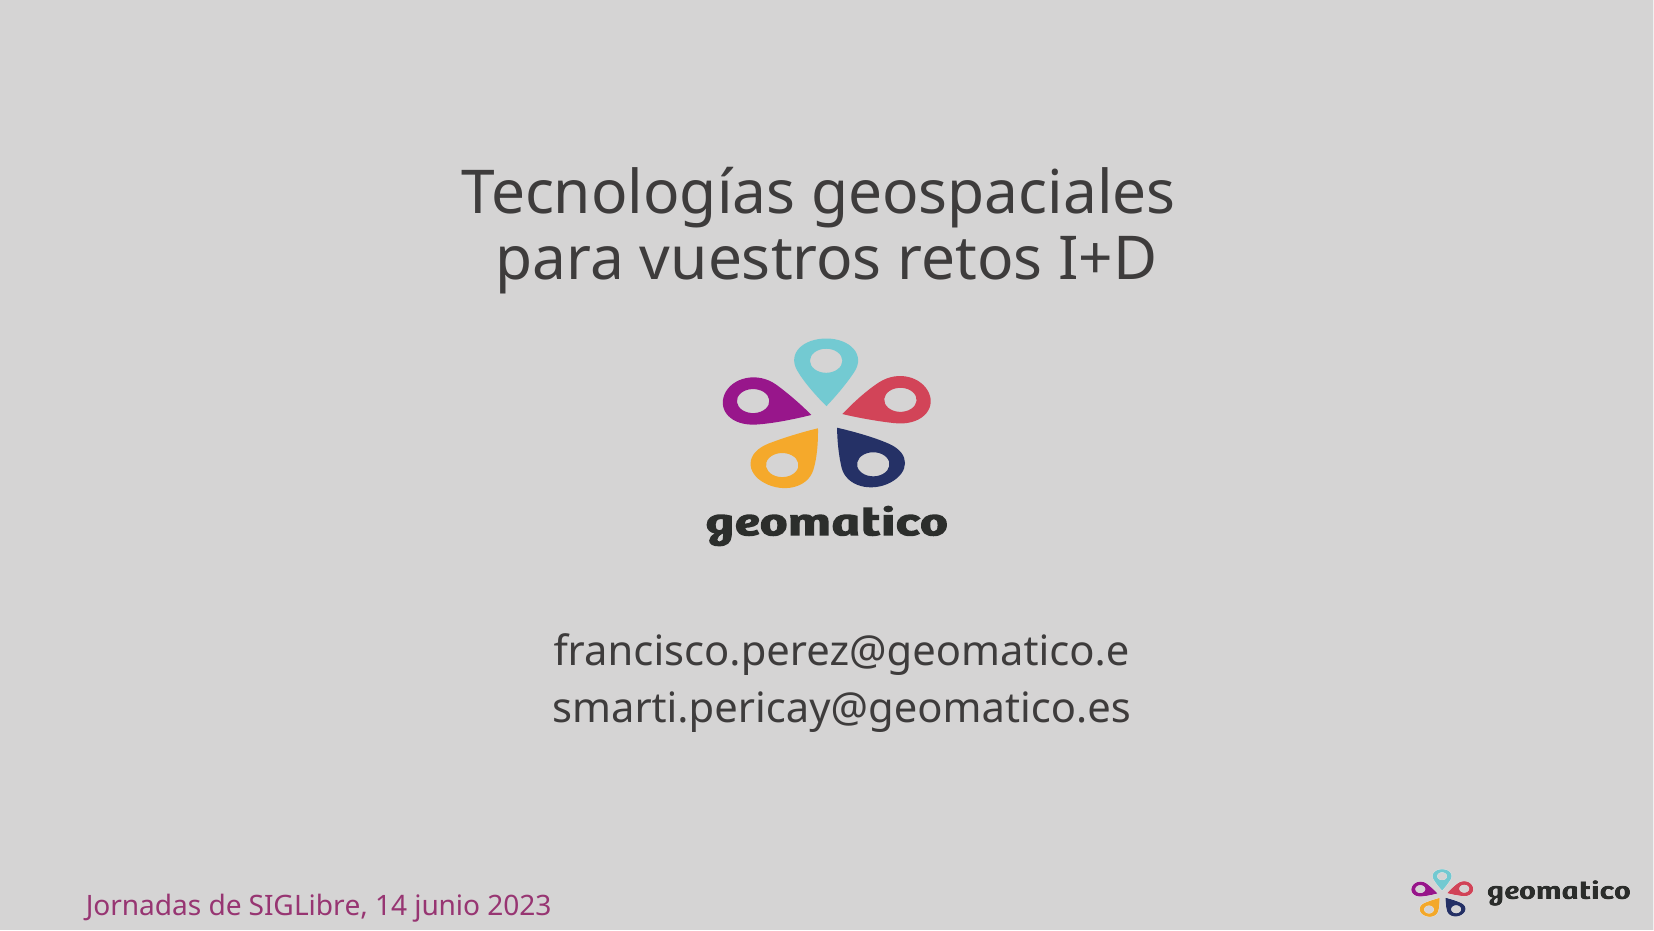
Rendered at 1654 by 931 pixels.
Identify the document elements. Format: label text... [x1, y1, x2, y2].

picture [1400, 864, 1642, 922]
text_box Tecnologías geospaciales para vuestros retos I+D [342, 153, 1312, 412]
picture [679, 324, 975, 554]
text_box francisco.perez@geomatico.esmarti.pericay@geomatico.es [531, 556, 1152, 742]
